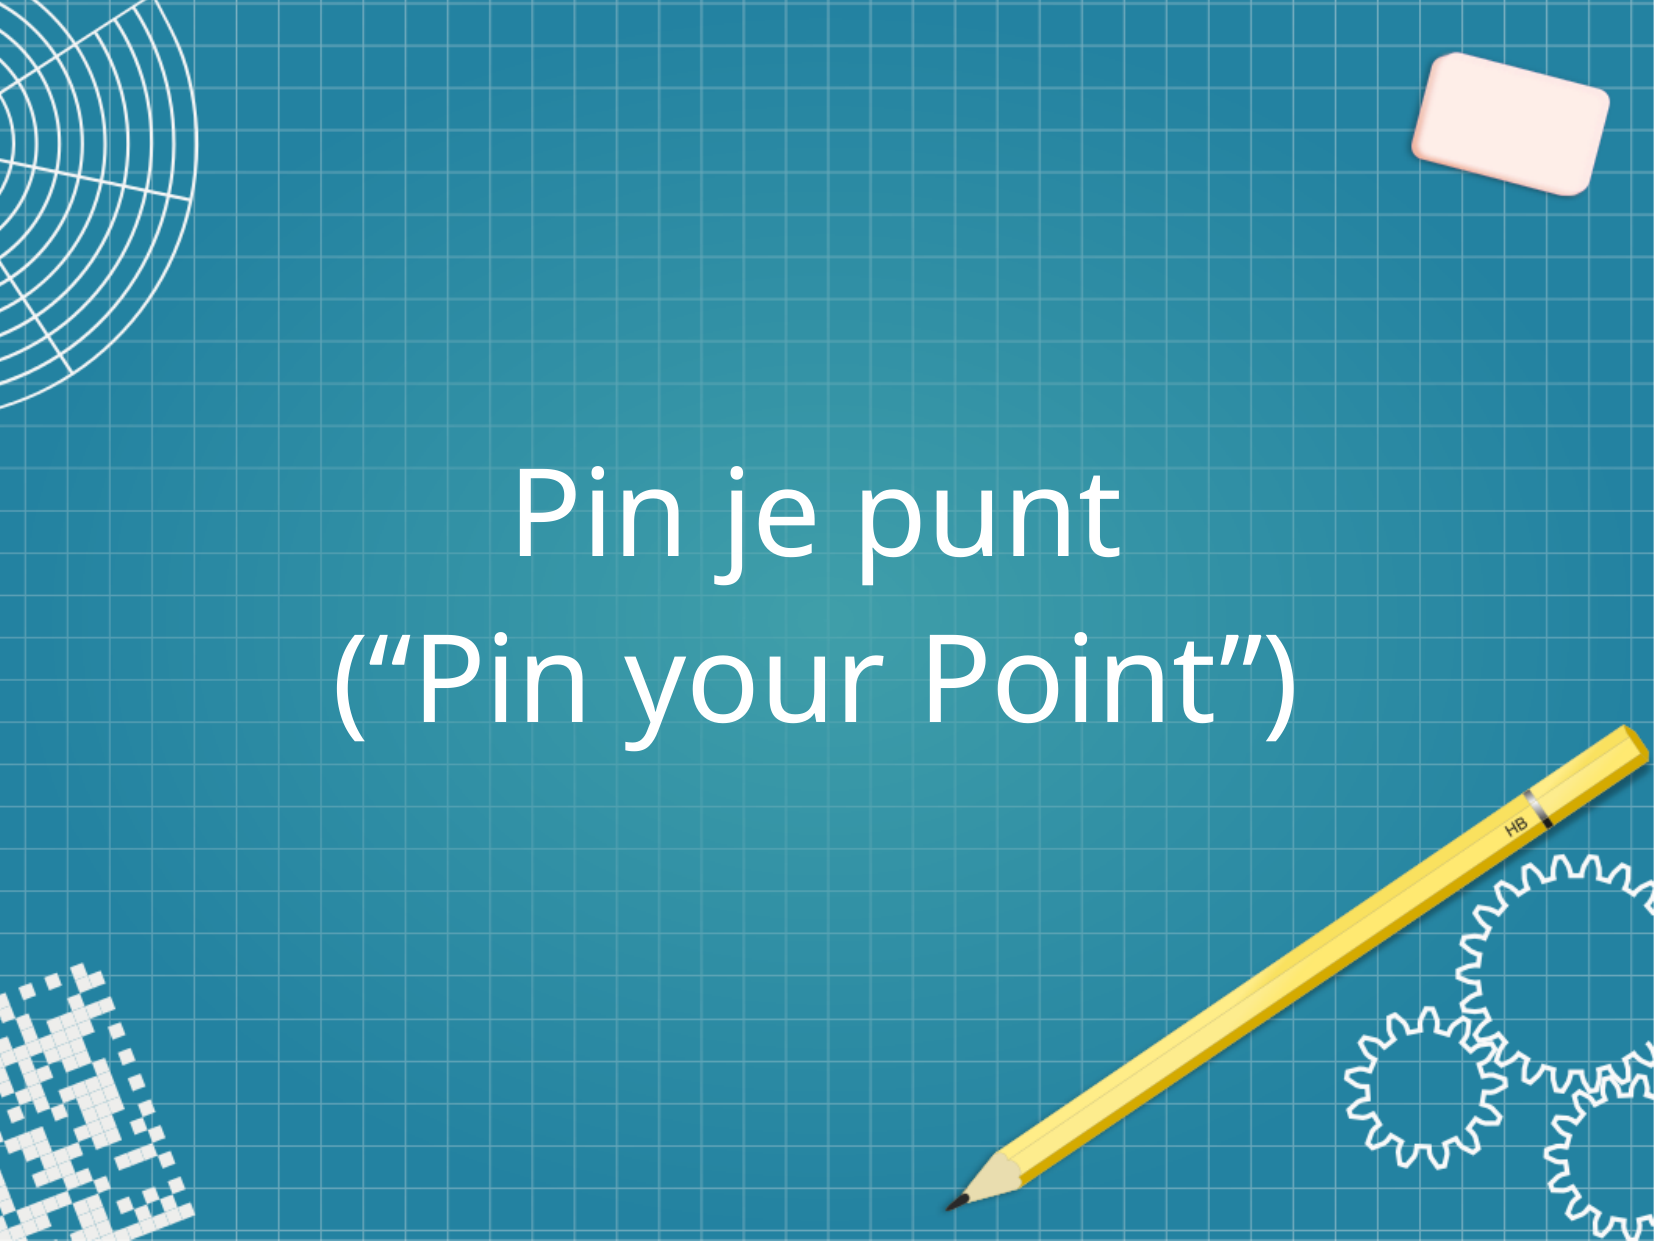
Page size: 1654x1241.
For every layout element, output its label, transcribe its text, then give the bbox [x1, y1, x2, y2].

title Pin je punt (“Pin your Point”) [71, 450, 1561, 734]
picture [0, 0, 1654, 1241]
